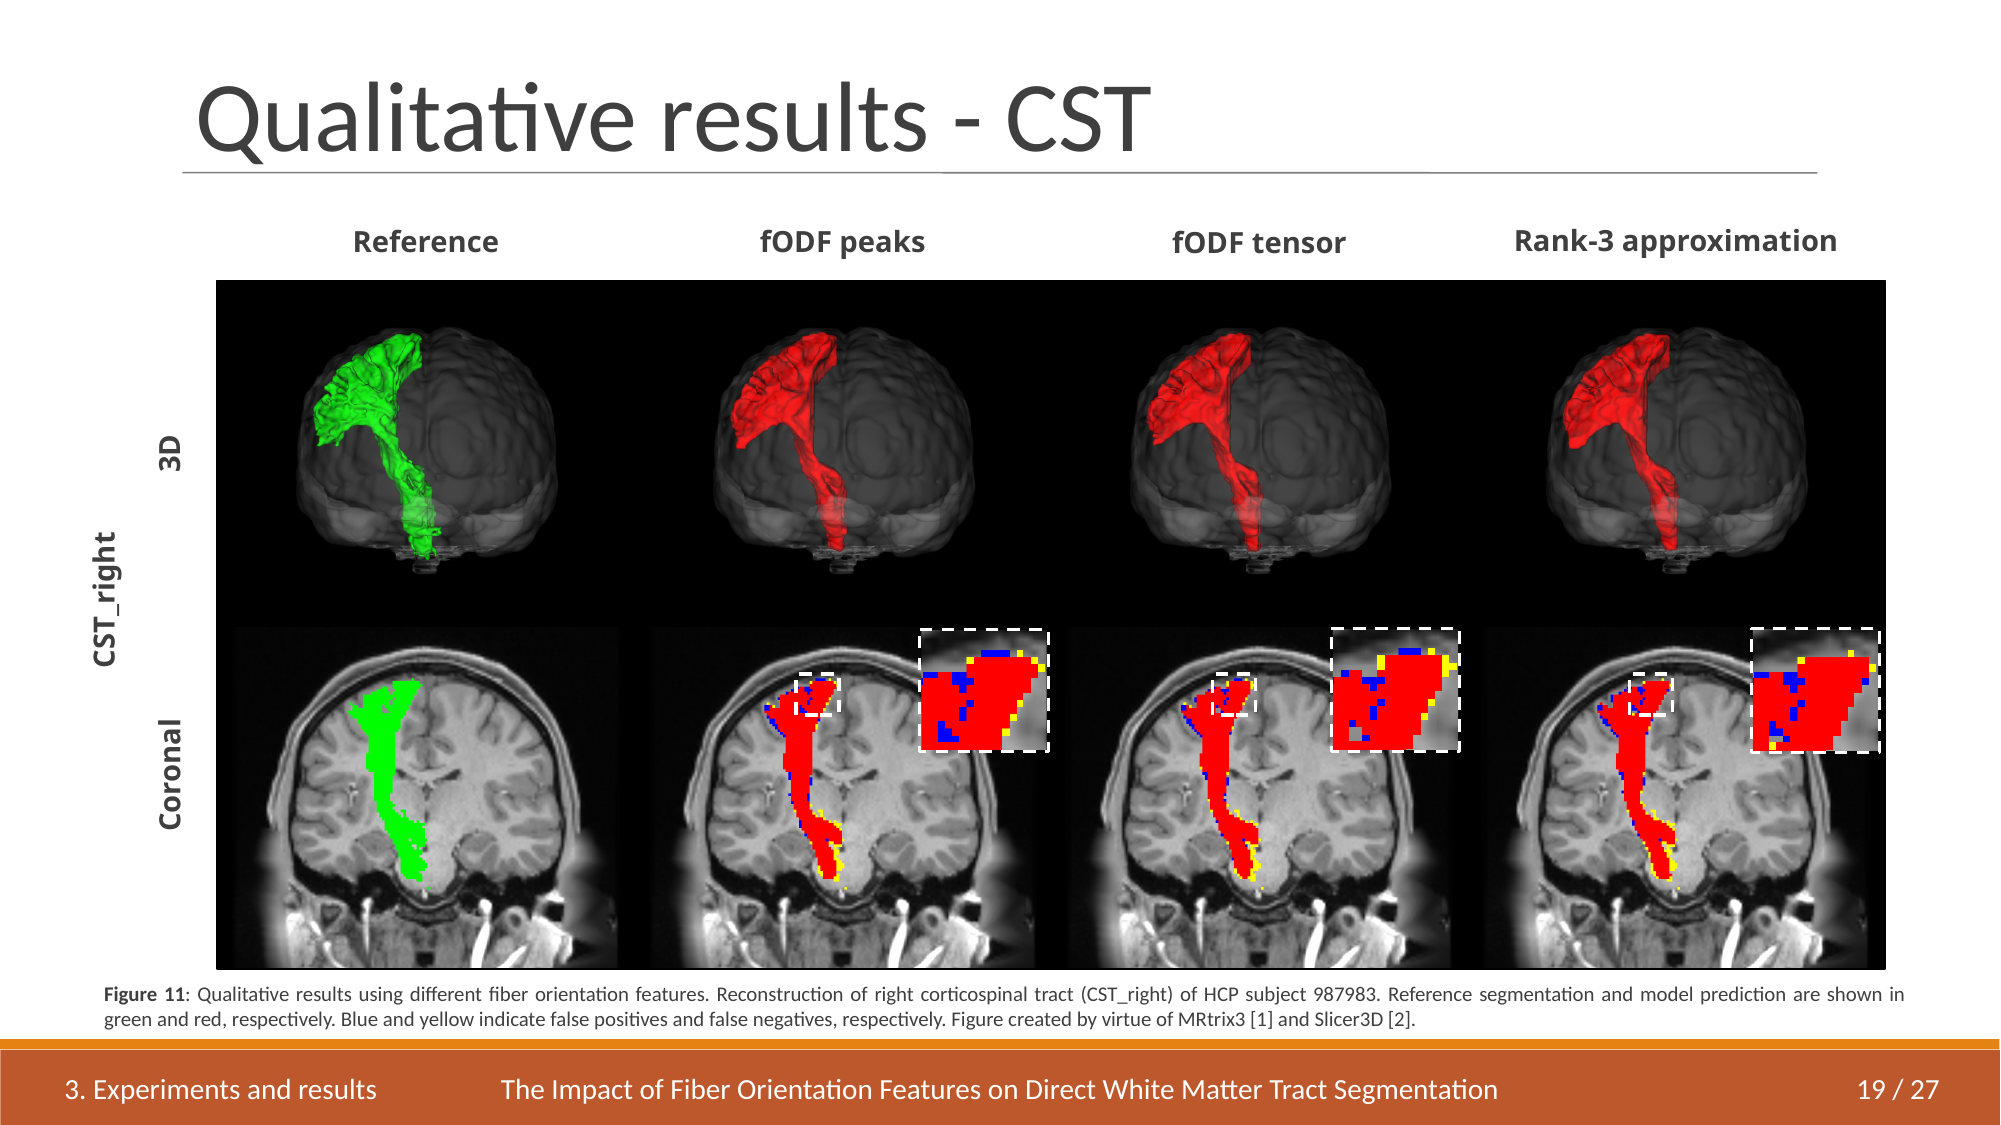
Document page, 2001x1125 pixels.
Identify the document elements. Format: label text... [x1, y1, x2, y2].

text_box Reference [321, 207, 531, 273]
picture [1467, 281, 1885, 626]
picture [634, 627, 1050, 753]
title Qualitative results - CST [180, 2, 1830, 220]
picture [1051, 627, 1466, 753]
text_box Figure 11: Qualitative results using different fiber orientation features. Reconstruction of right corticospinal tract (CST_right) of HCP subject 987983. Reference segmentation and model prediction are shown in green and red, respectively. Blue and yellow indicate false positives and false negatives, respectively. Figure created by virtue of MRtrix3 [1] and Slicer3D [2]. [89, 965, 1741, 1046]
slide_number 1 / 27 [1741, 753, 1962, 1125]
text_box 3D [136, 408, 202, 498]
text_box fODF peaks [738, 208, 948, 274]
slide_number 3. Experiments and results [49, 753, 392, 1125]
text_box Rank-3 approximation [1497, 207, 1855, 273]
picture [217, 627, 633, 965]
text_box fODF tensor [1138, 209, 1381, 275]
picture [217, 281, 633, 626]
text_box Coronal [136, 695, 202, 855]
slide_number The Impact of Fiber Orientation Features on Direct White Matter Tract Segmentation [392, 1046, 1608, 1125]
picture [1467, 627, 1885, 965]
slide_number The Impact of Fiber Orientation Features on Direct White Matter Tract Segmentation [392, 753, 1608, 965]
picture [1051, 281, 1466, 626]
text_box CST_right [70, 505, 136, 696]
picture [634, 281, 1050, 626]
